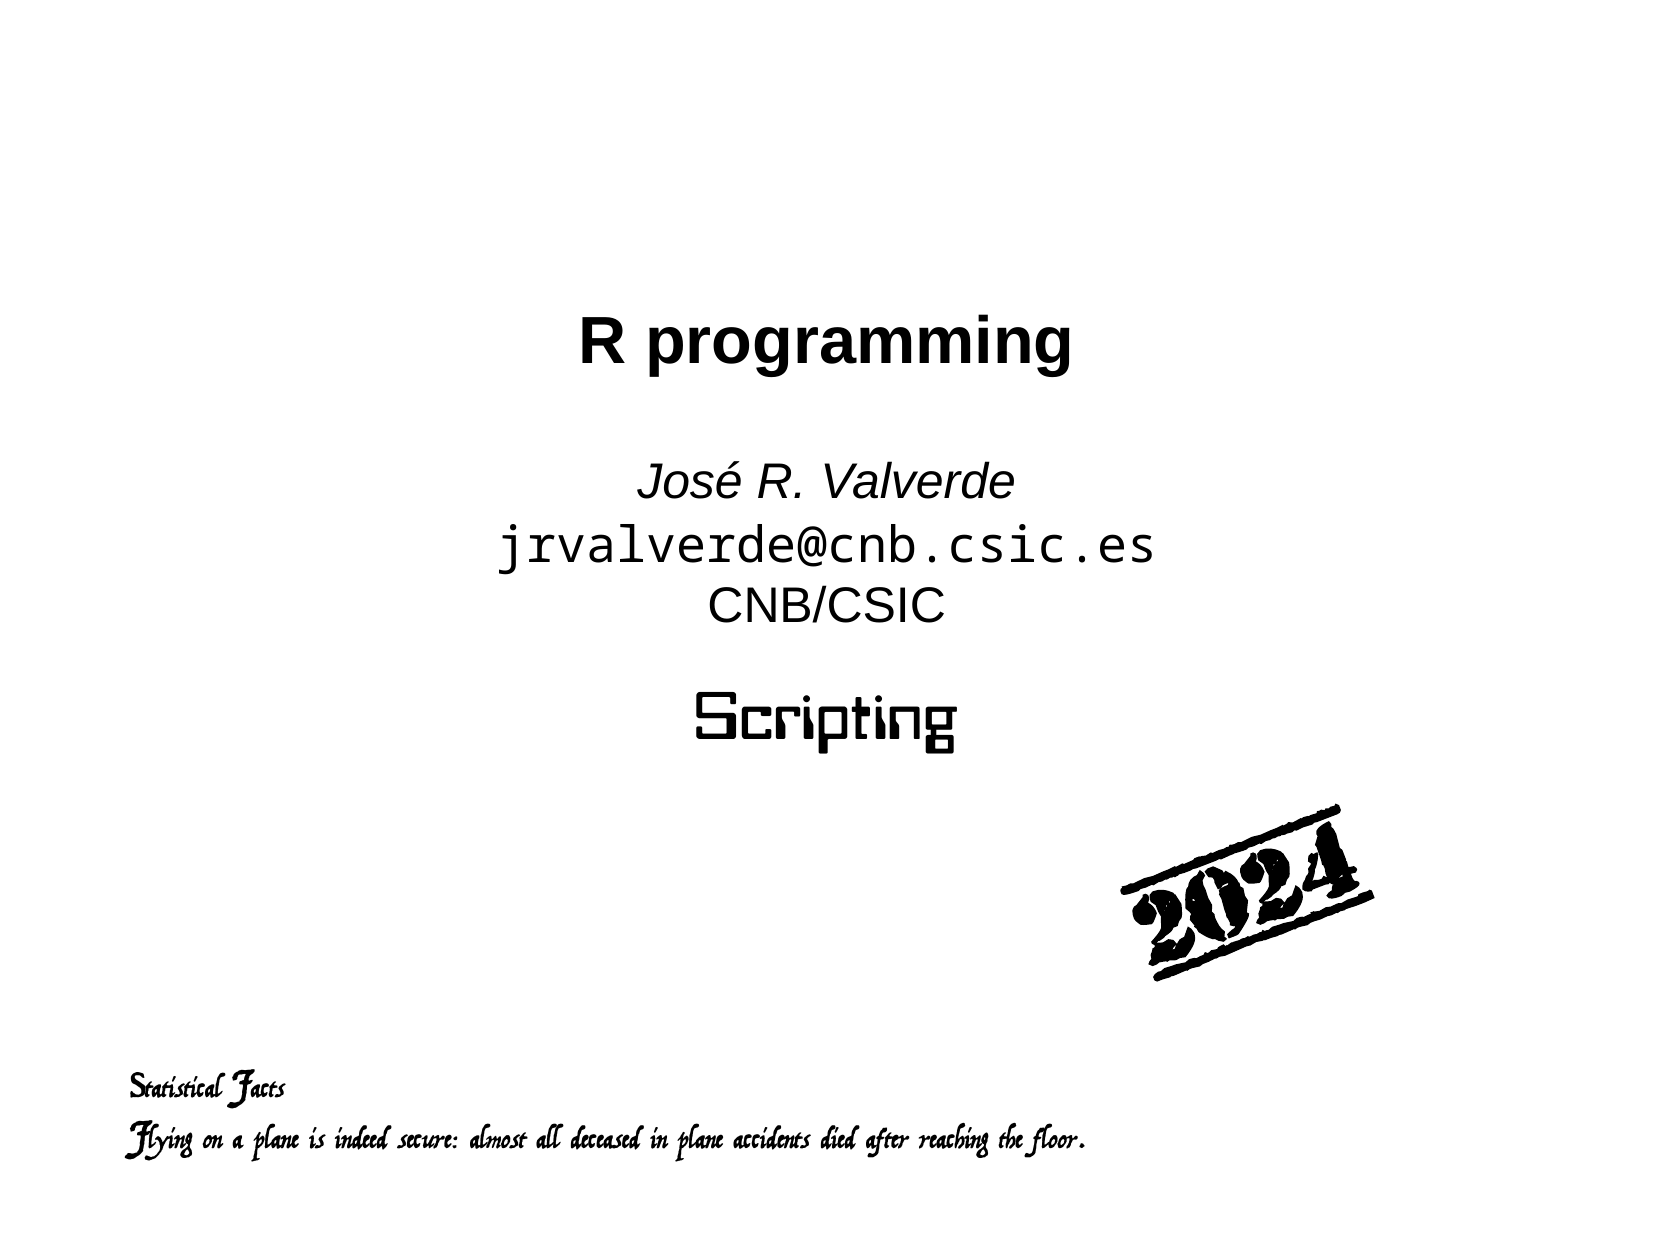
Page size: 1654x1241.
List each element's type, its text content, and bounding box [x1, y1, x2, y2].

text_box Statistical Facts Flying on a plane is indeed secure: almost all deceased in plane accidents died after reaching the floor. [115, 1054, 1206, 1175]
subtitle R programming José R. Valverde jrvalverde@cnb.csic.es CNB/CSIC Scripting [82, 49, 1571, 1010]
text_box 2024 [1105, 775, 1434, 994]
